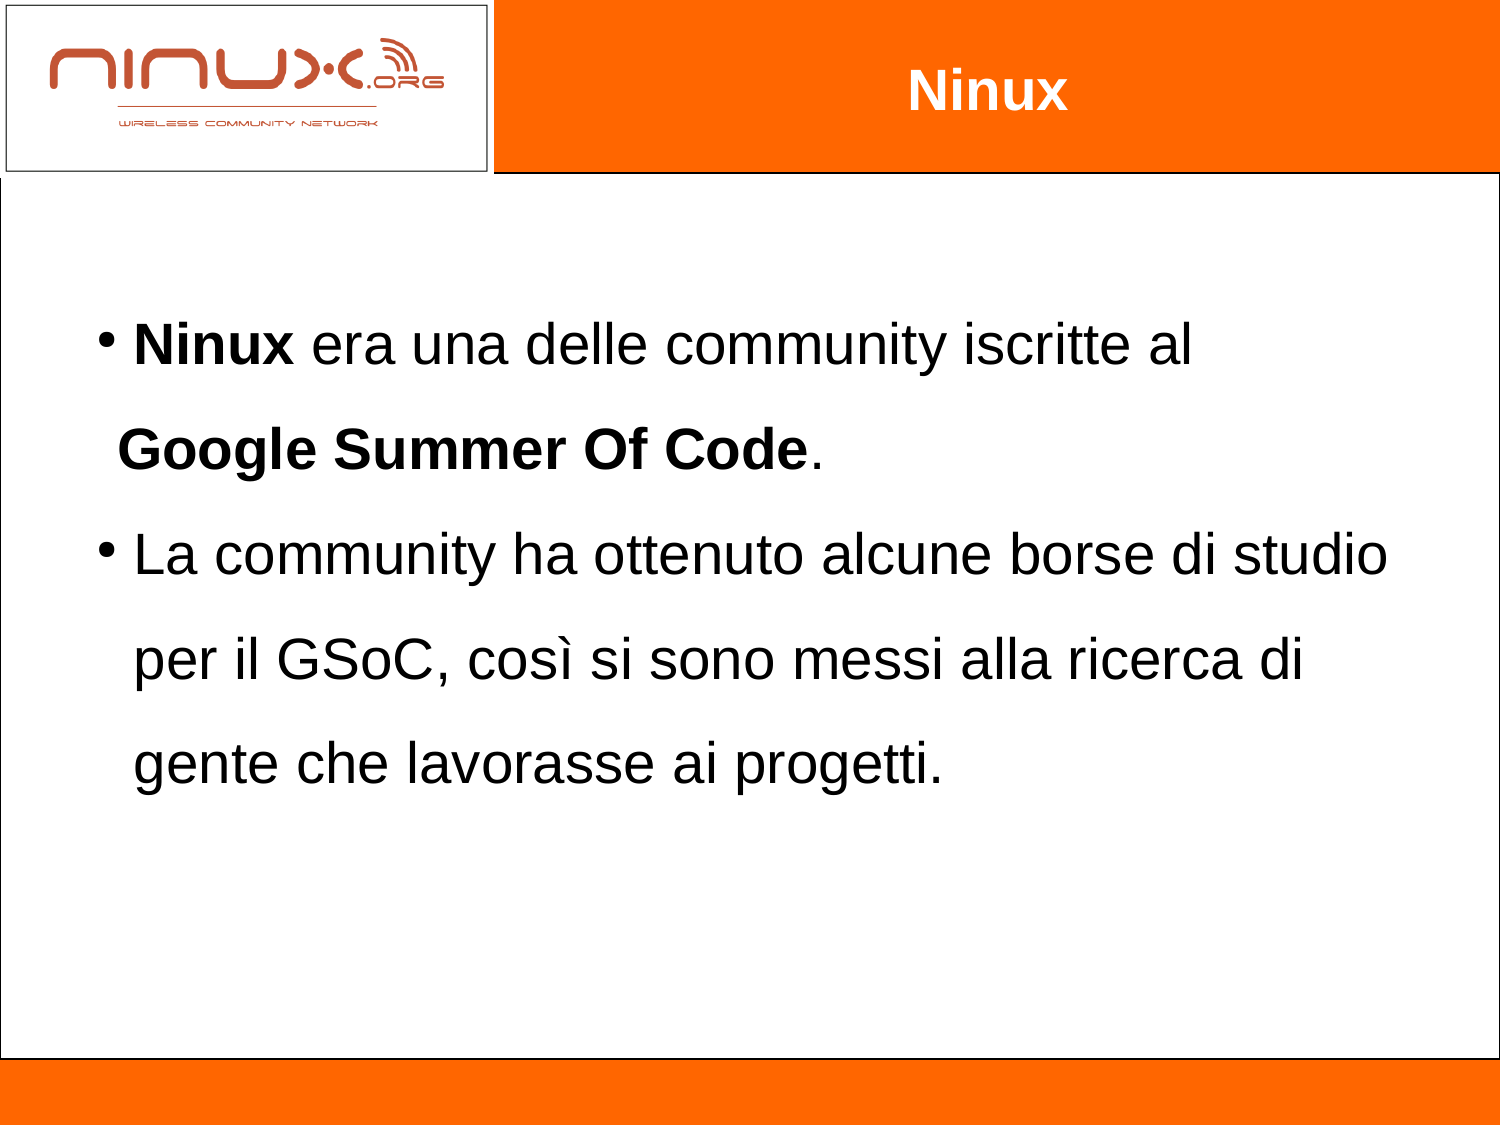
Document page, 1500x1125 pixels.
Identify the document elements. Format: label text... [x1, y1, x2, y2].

title Ninux [456, 5, 1500, 171]
picture [0, 0, 494, 178]
text_box Ninux era una delle community iscritte al Google Summer Of Code. La community ha ottenuto alcune borse di studio per il GSoC, così si sono messi alla ricerca di gente che lavorasse ai progetti. [59, 270, 1416, 1099]
